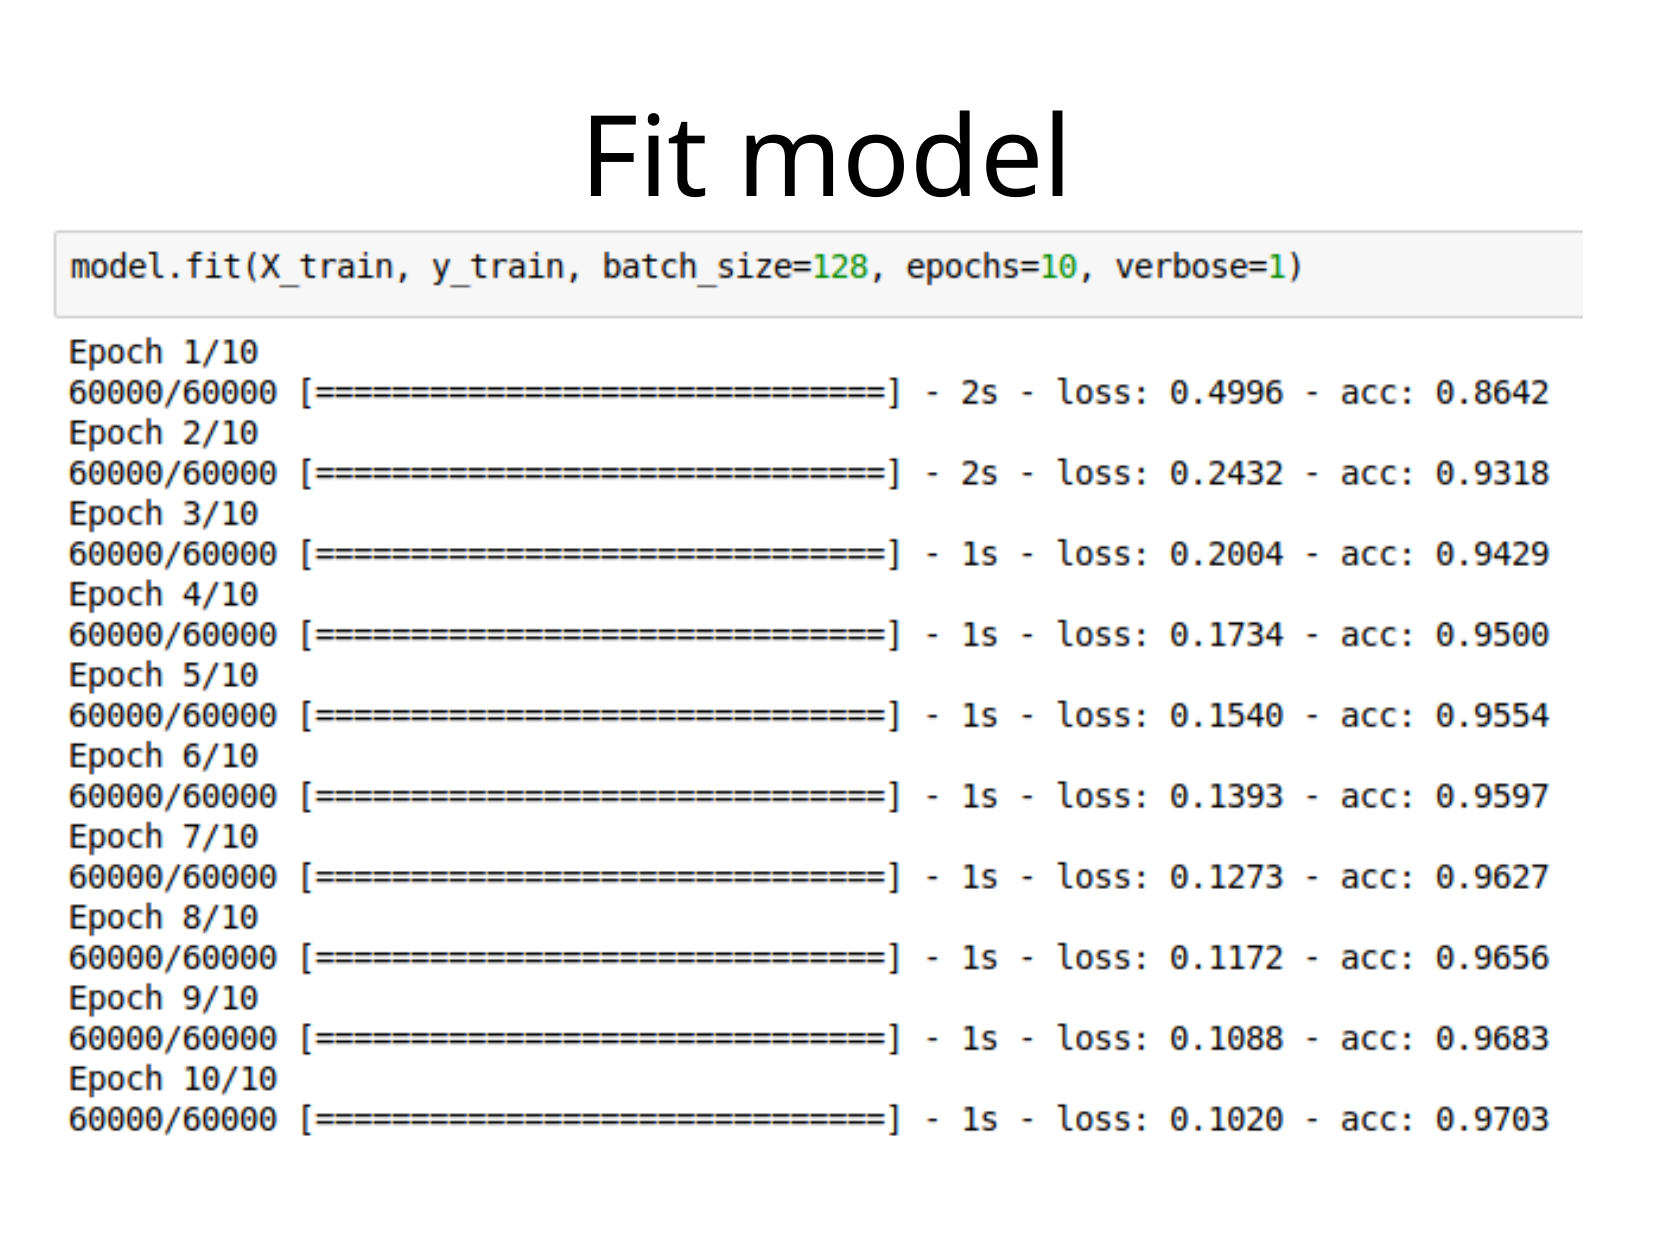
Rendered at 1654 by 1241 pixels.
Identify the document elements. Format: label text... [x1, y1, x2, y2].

title Fit model [82, 49, 1571, 224]
picture [45, 224, 1583, 1156]
